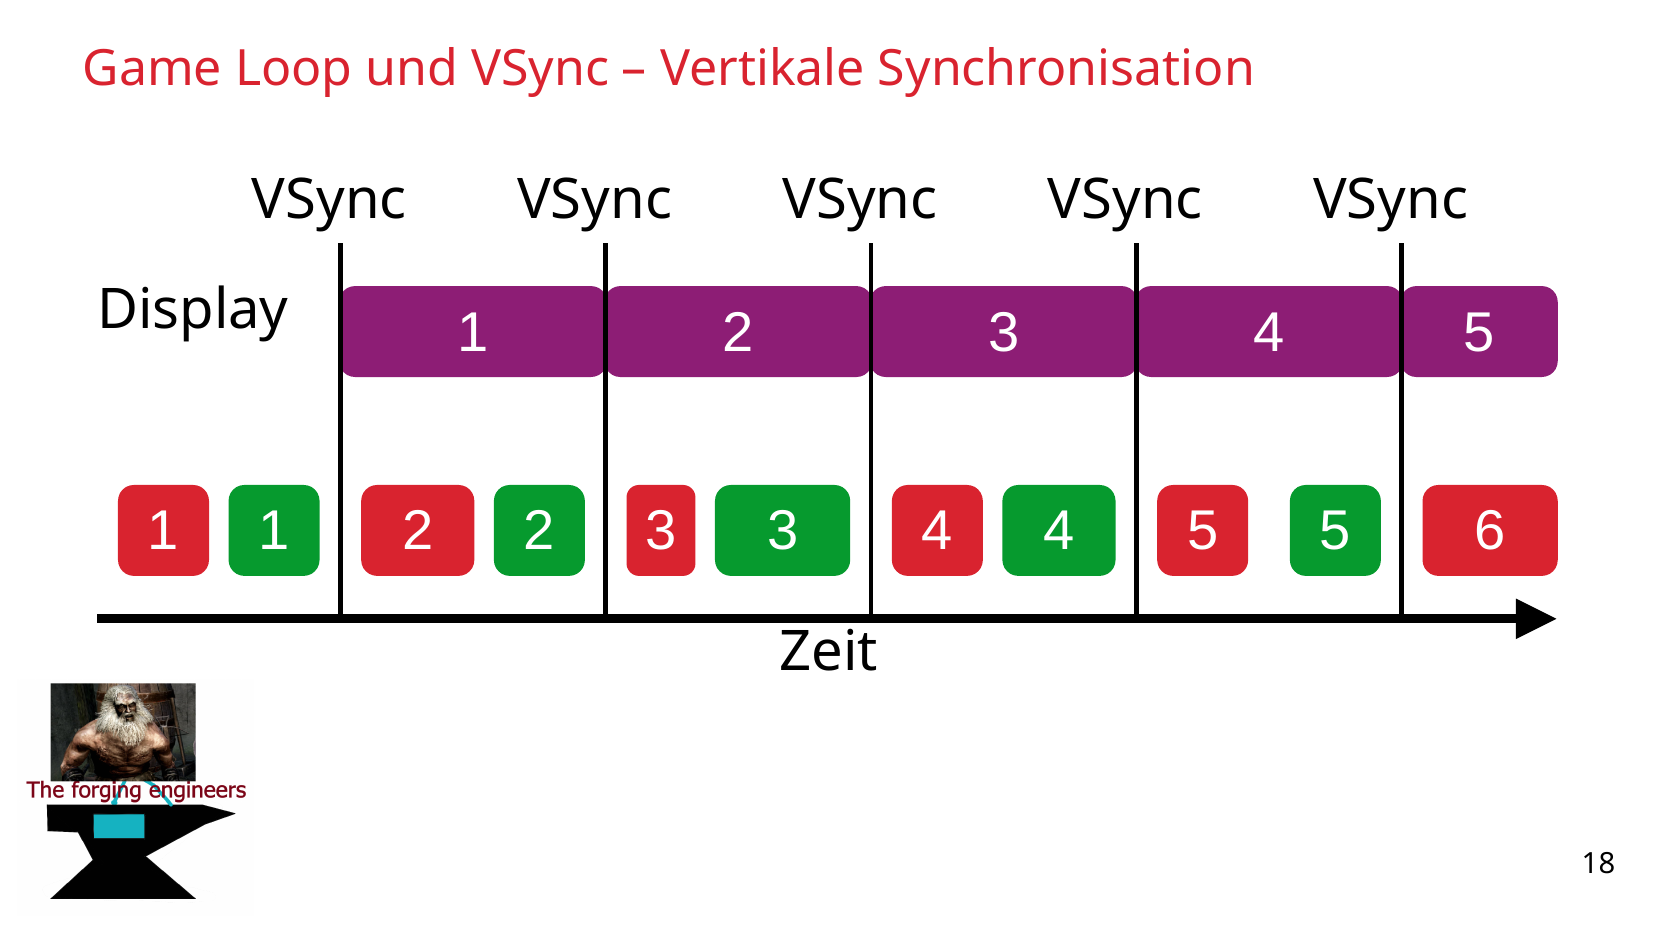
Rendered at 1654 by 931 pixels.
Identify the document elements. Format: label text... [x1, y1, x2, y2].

title Game Loop und VSync – Vertikale Synchronisation [82, 37, 1571, 95]
picture [17, 153, 1580, 916]
